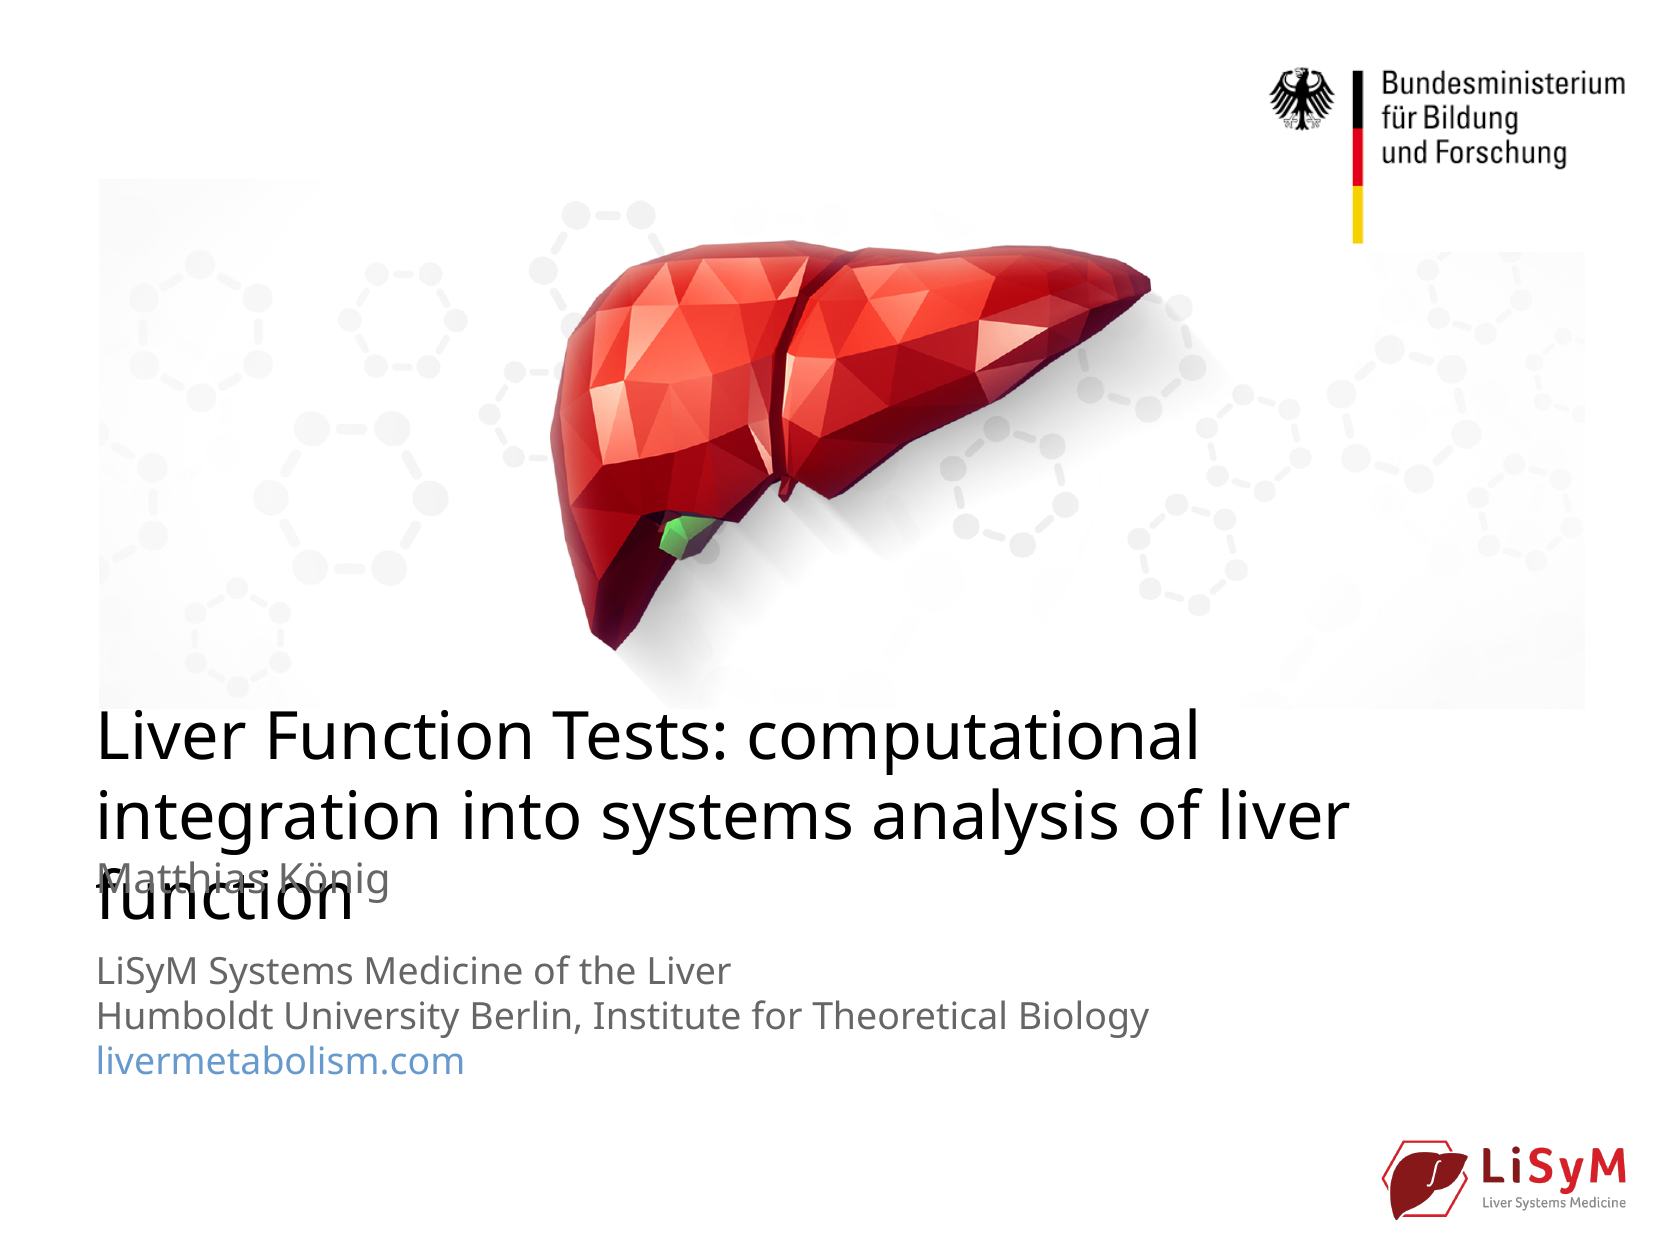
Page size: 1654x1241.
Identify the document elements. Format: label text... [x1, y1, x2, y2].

text_box Matthias König LiSyM Systems Medicine of the Liver Humboldt University Berlin, Institute for Theoretical Biology livermetabolism.com [80, 844, 1542, 1190]
picture [1380, 1139, 1627, 1222]
text_box Liver Function Tests: computational integration into systems analysis of liver function [80, 685, 1573, 1031]
picture [99, 59, 1633, 710]
